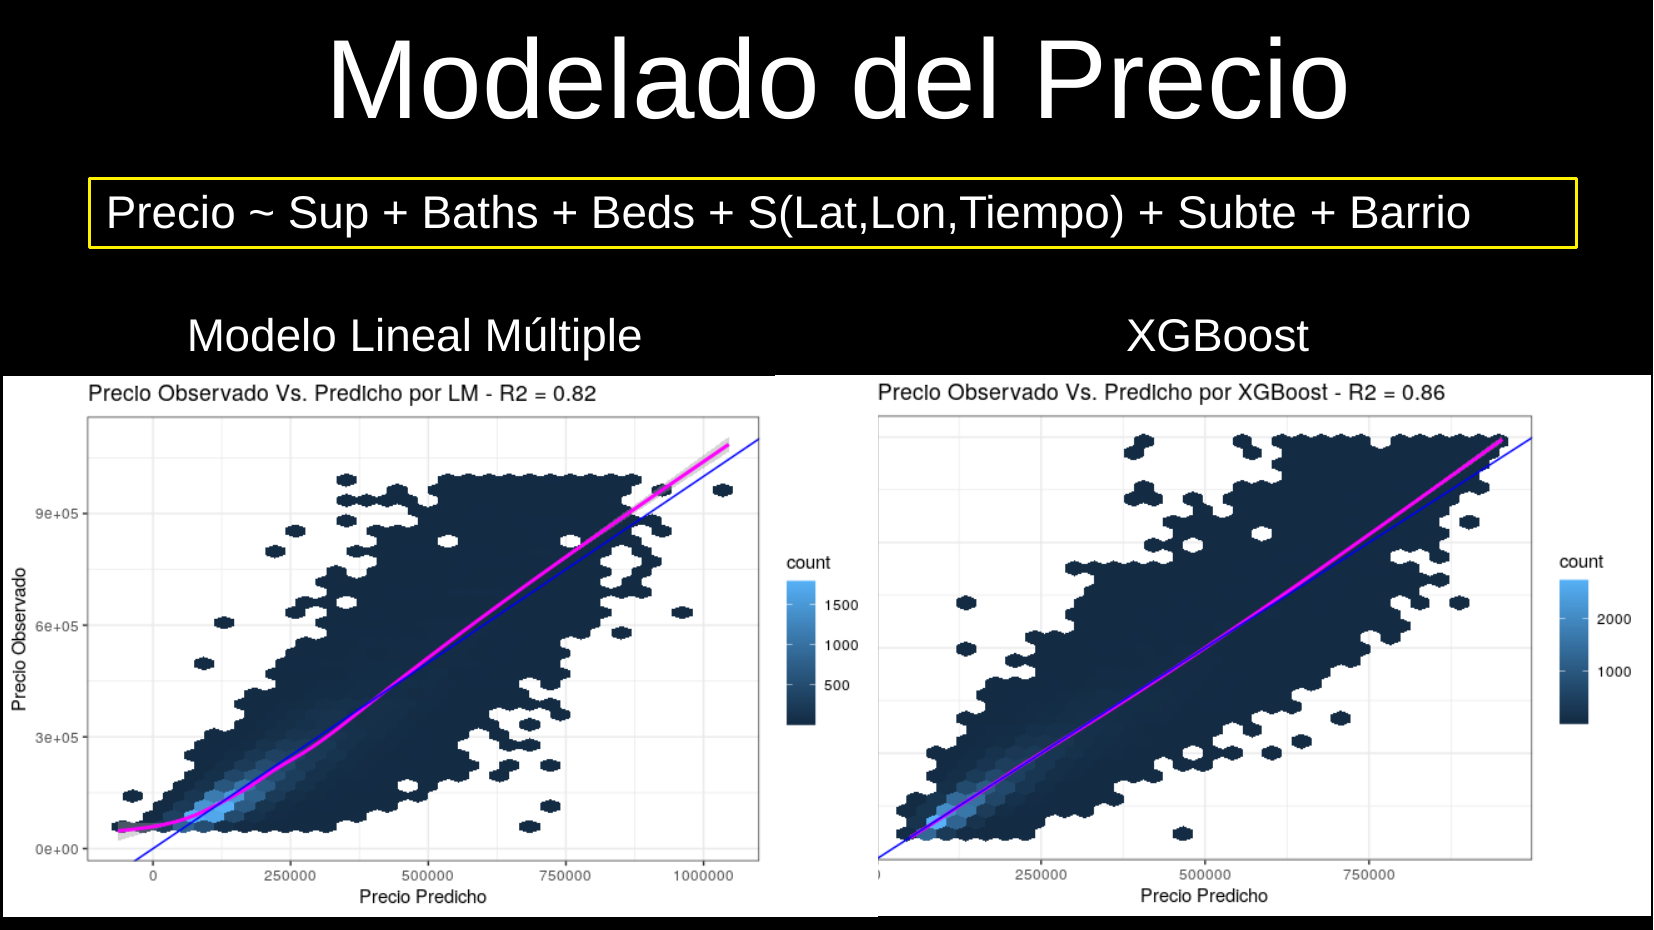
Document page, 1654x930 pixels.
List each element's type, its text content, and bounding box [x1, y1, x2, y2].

text_box Precio ~ Sup + Baths + Beds + S(Lat,Lon,Tiempo) + Subte + Barrio [89, 178, 1577, 248]
picture [3, 375, 1651, 917]
text_box Modelado del Precio [94, 0, 1583, 151]
text_box Modelo Lineal Múltiple [172, 302, 698, 458]
text_box XGBoost [1111, 302, 1637, 458]
